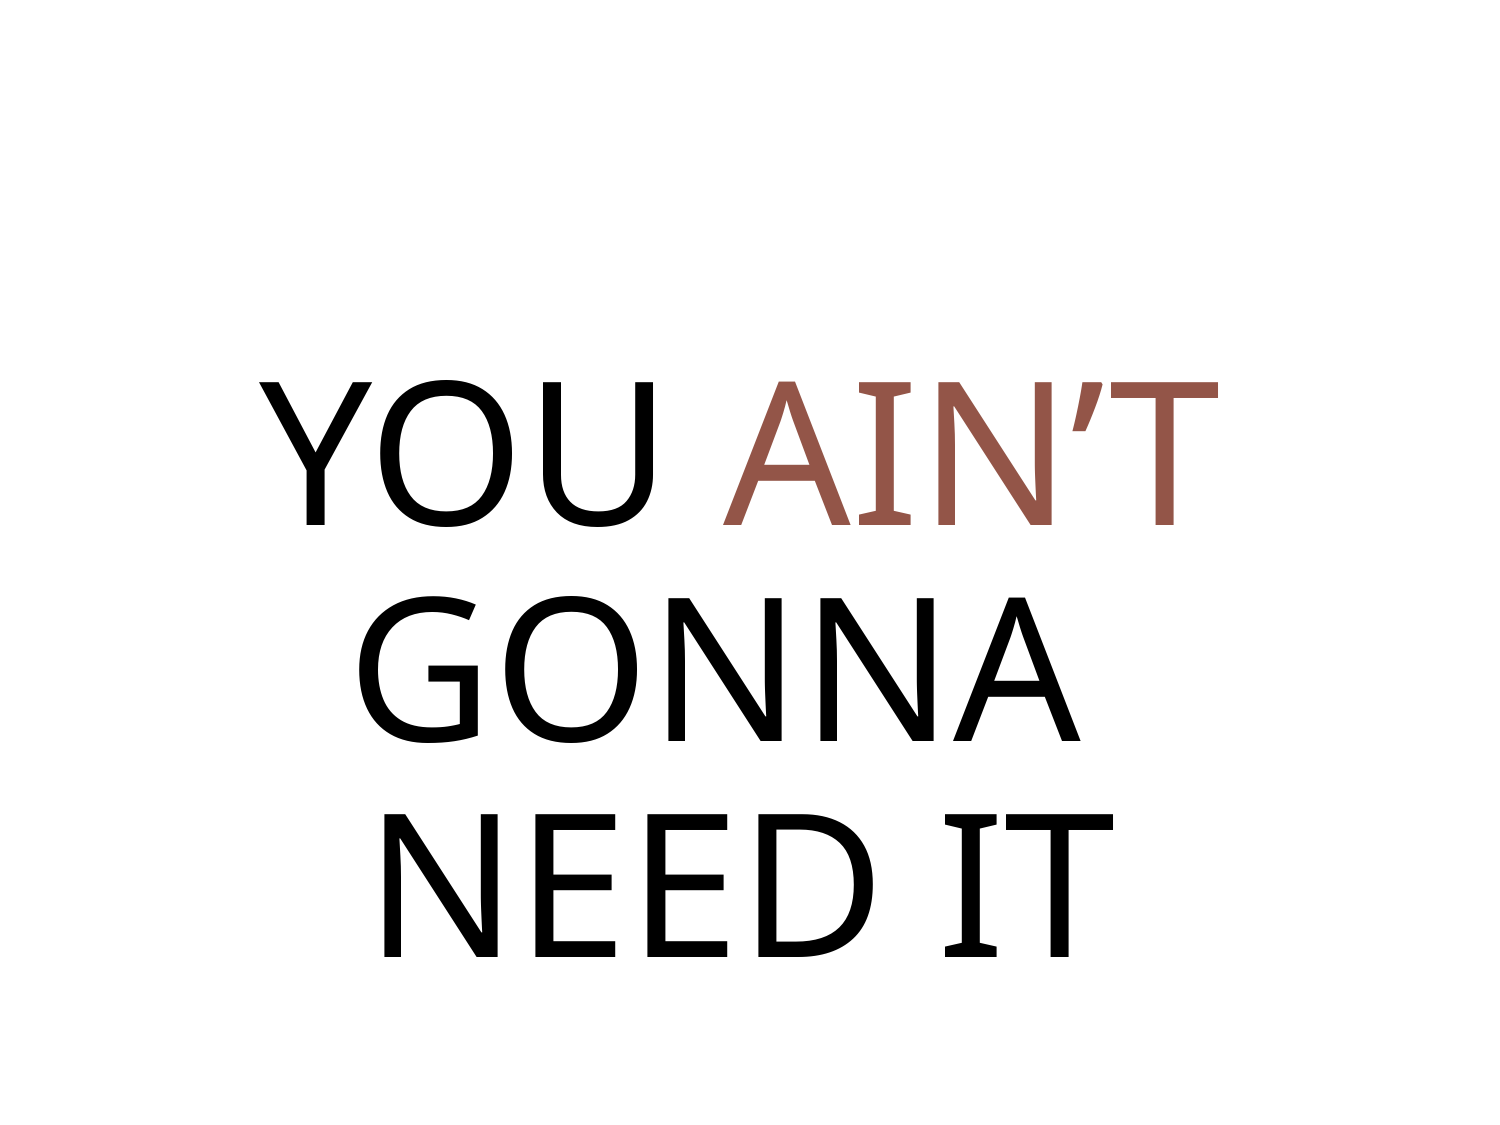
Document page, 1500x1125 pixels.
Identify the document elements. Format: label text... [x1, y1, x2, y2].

title YOU AIN’T GONNA NEED IT [103, 345, 1379, 738]
